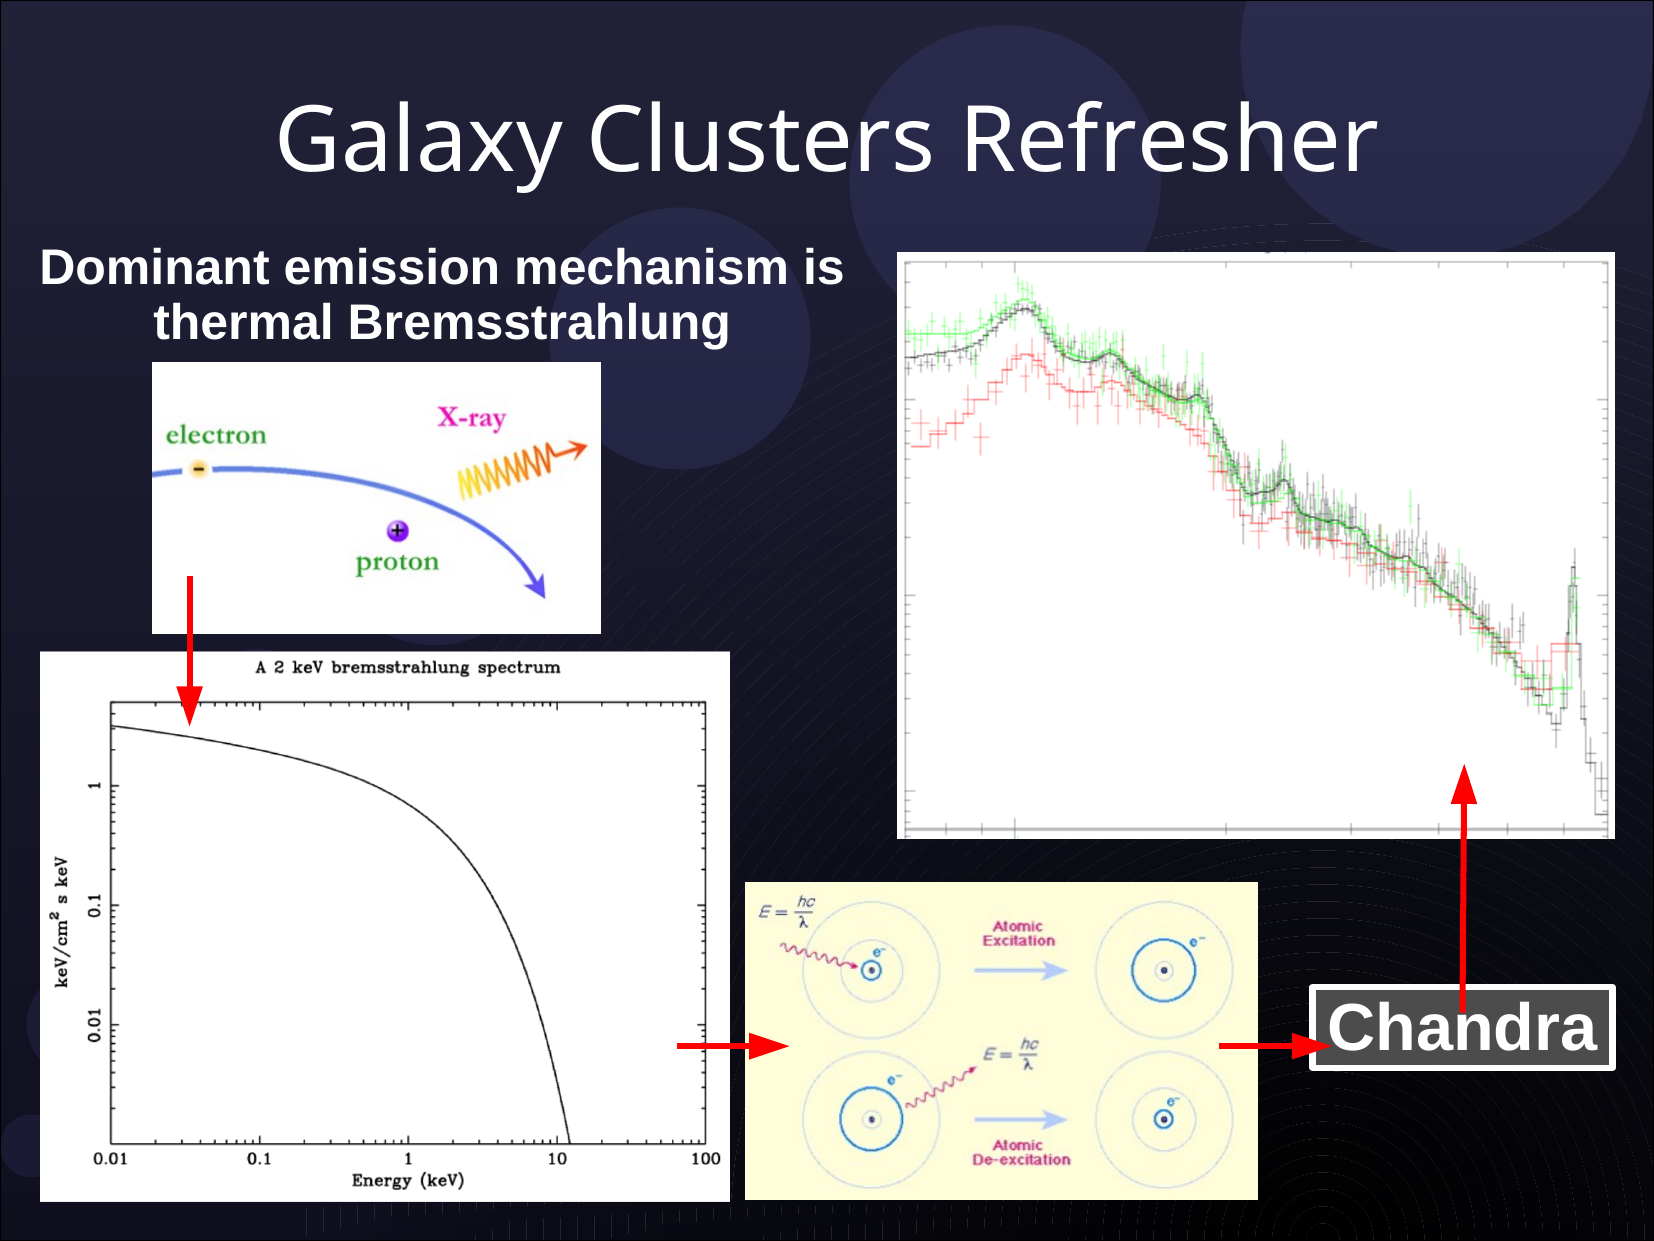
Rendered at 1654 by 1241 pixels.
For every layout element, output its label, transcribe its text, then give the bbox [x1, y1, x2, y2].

picture [152, 362, 601, 634]
title Galaxy Clusters Refresher [121, 32, 1534, 240]
text_box Chandra [1312, 986, 1613, 1068]
picture [39, 651, 730, 1202]
picture [745, 882, 1258, 1200]
picture [897, 252, 1615, 839]
text_box Dominant emission mechanism is thermal Bremsstrahlung [39, 238, 865, 361]
